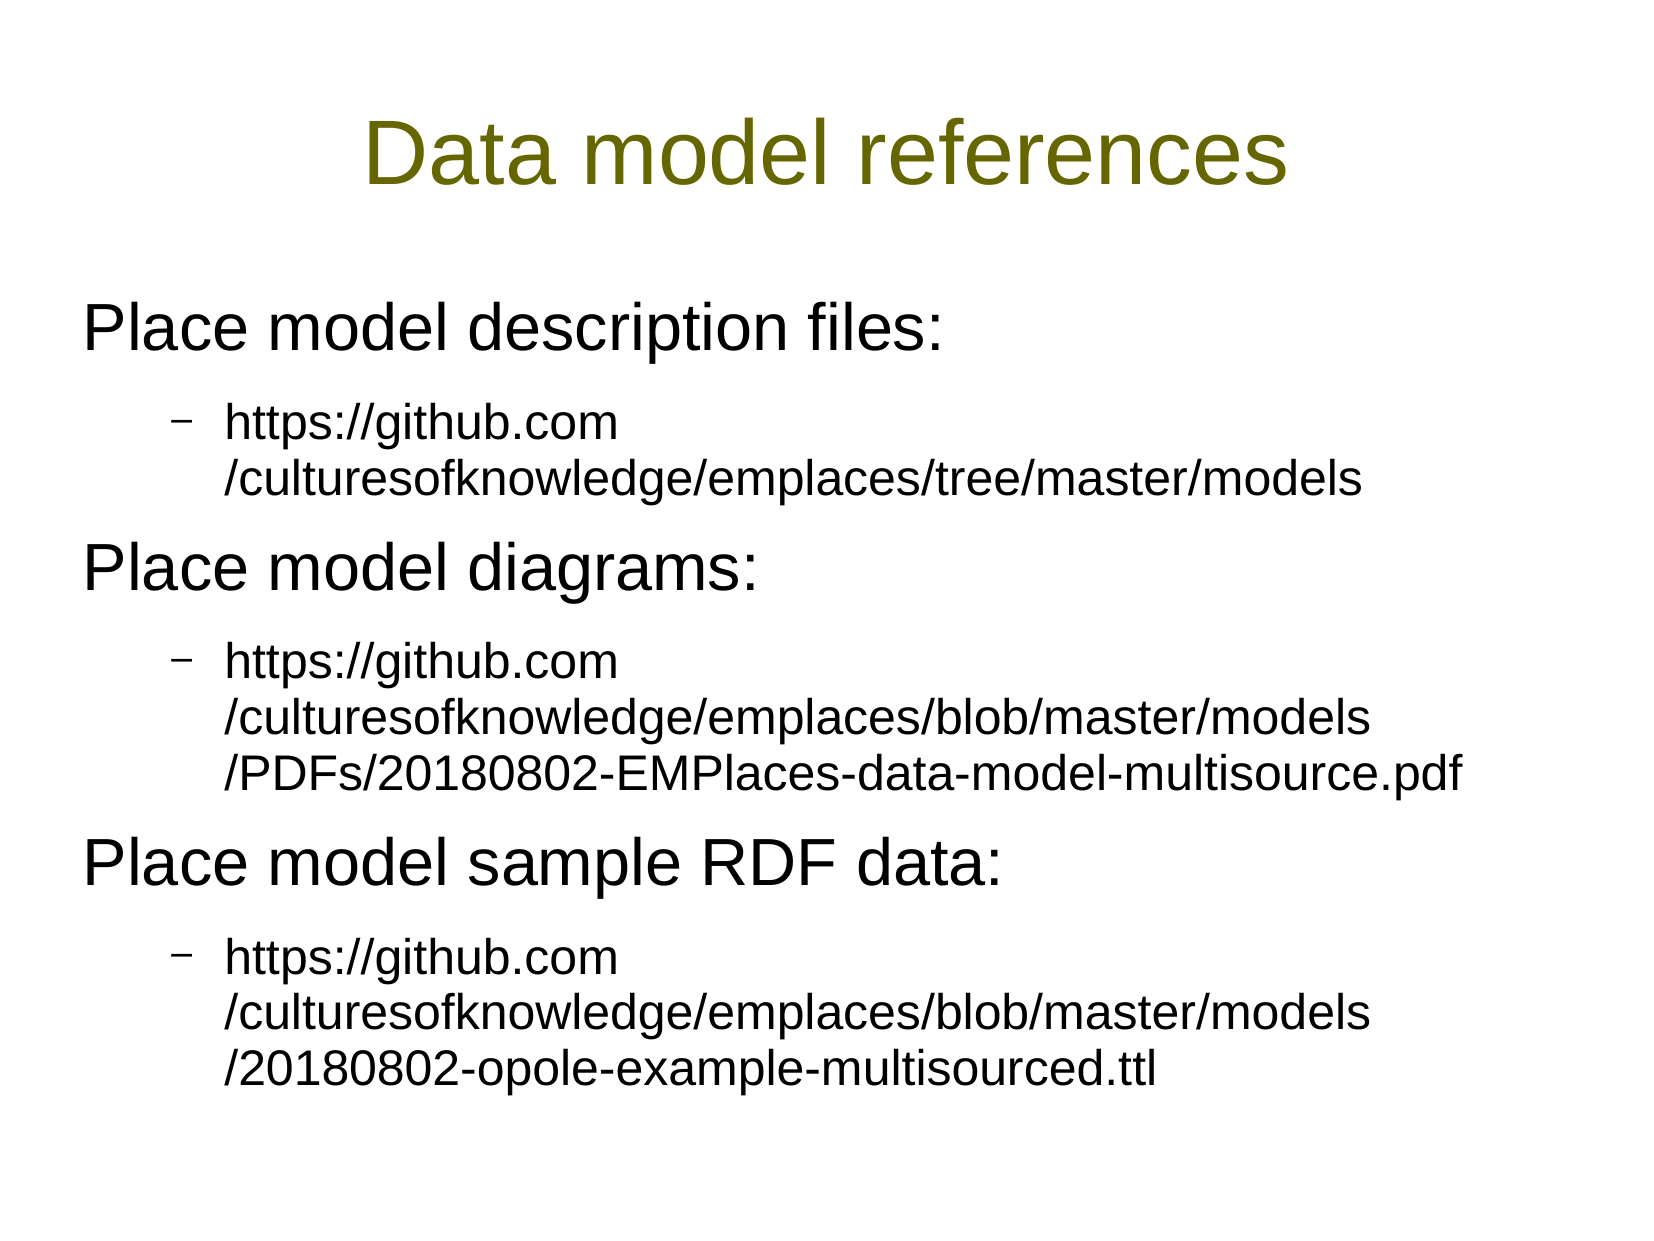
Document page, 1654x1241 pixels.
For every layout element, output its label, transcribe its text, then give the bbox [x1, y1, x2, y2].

list Place model description files: https://github.com /culturesofknowledge/emplaces/tree/master/models Place model diagrams: https://github.com /culturesofknowledge/emplaces/blob/master/models /PDFs/20180802-EMPlaces-data-model-multisource.pdf Place model sample RDF data: https://github.com /culturesofknowledge/emplaces/blob/master/models /20180802-opole-example-multisourced.ttl [82, 290, 1571, 1096]
title Data model references [82, 49, 1571, 257]
